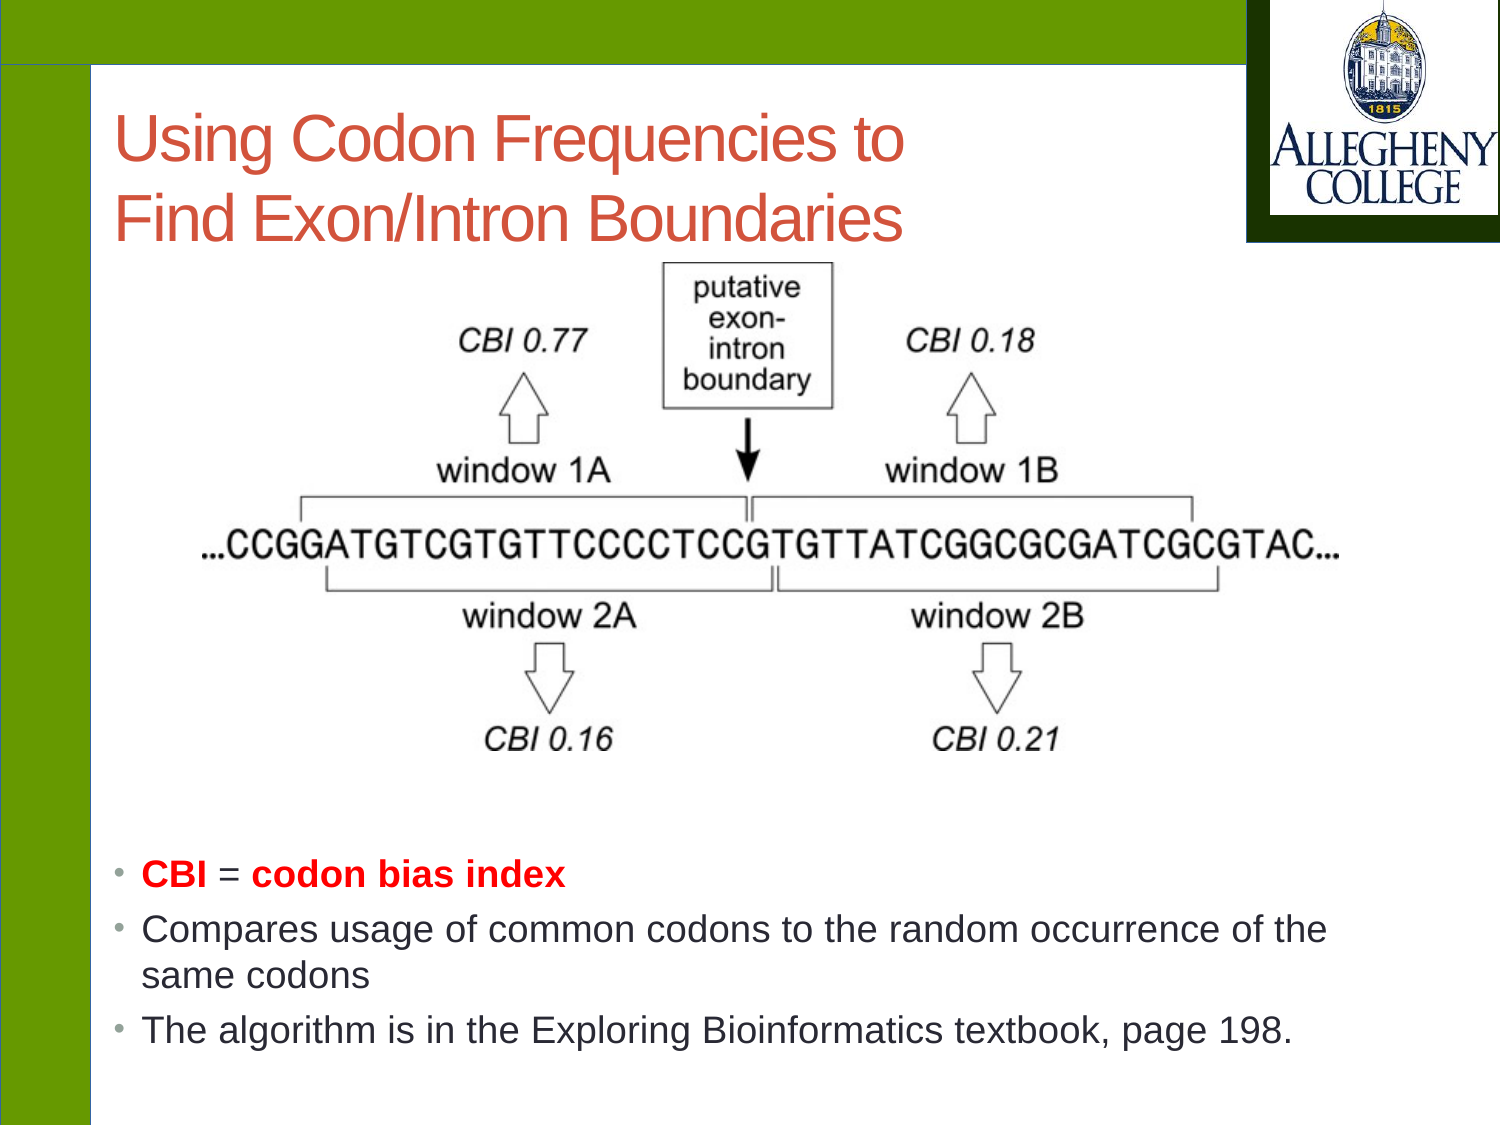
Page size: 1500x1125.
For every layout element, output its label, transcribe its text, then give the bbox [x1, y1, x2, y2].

text_box [0, 0, 1500, 1125]
list CBI = codon bias index Compares usage of common codons to the random occurrence of the same codons The algorithm is in the Exploring Bioinformatics textbook, page 198. [98, 263, 1449, 1063]
title Using Codon Frequencies to Find Exon/Intron Boundaries [98, 87, 1449, 263]
picture [202, 263, 1339, 752]
picture [1270, 0, 1498, 216]
